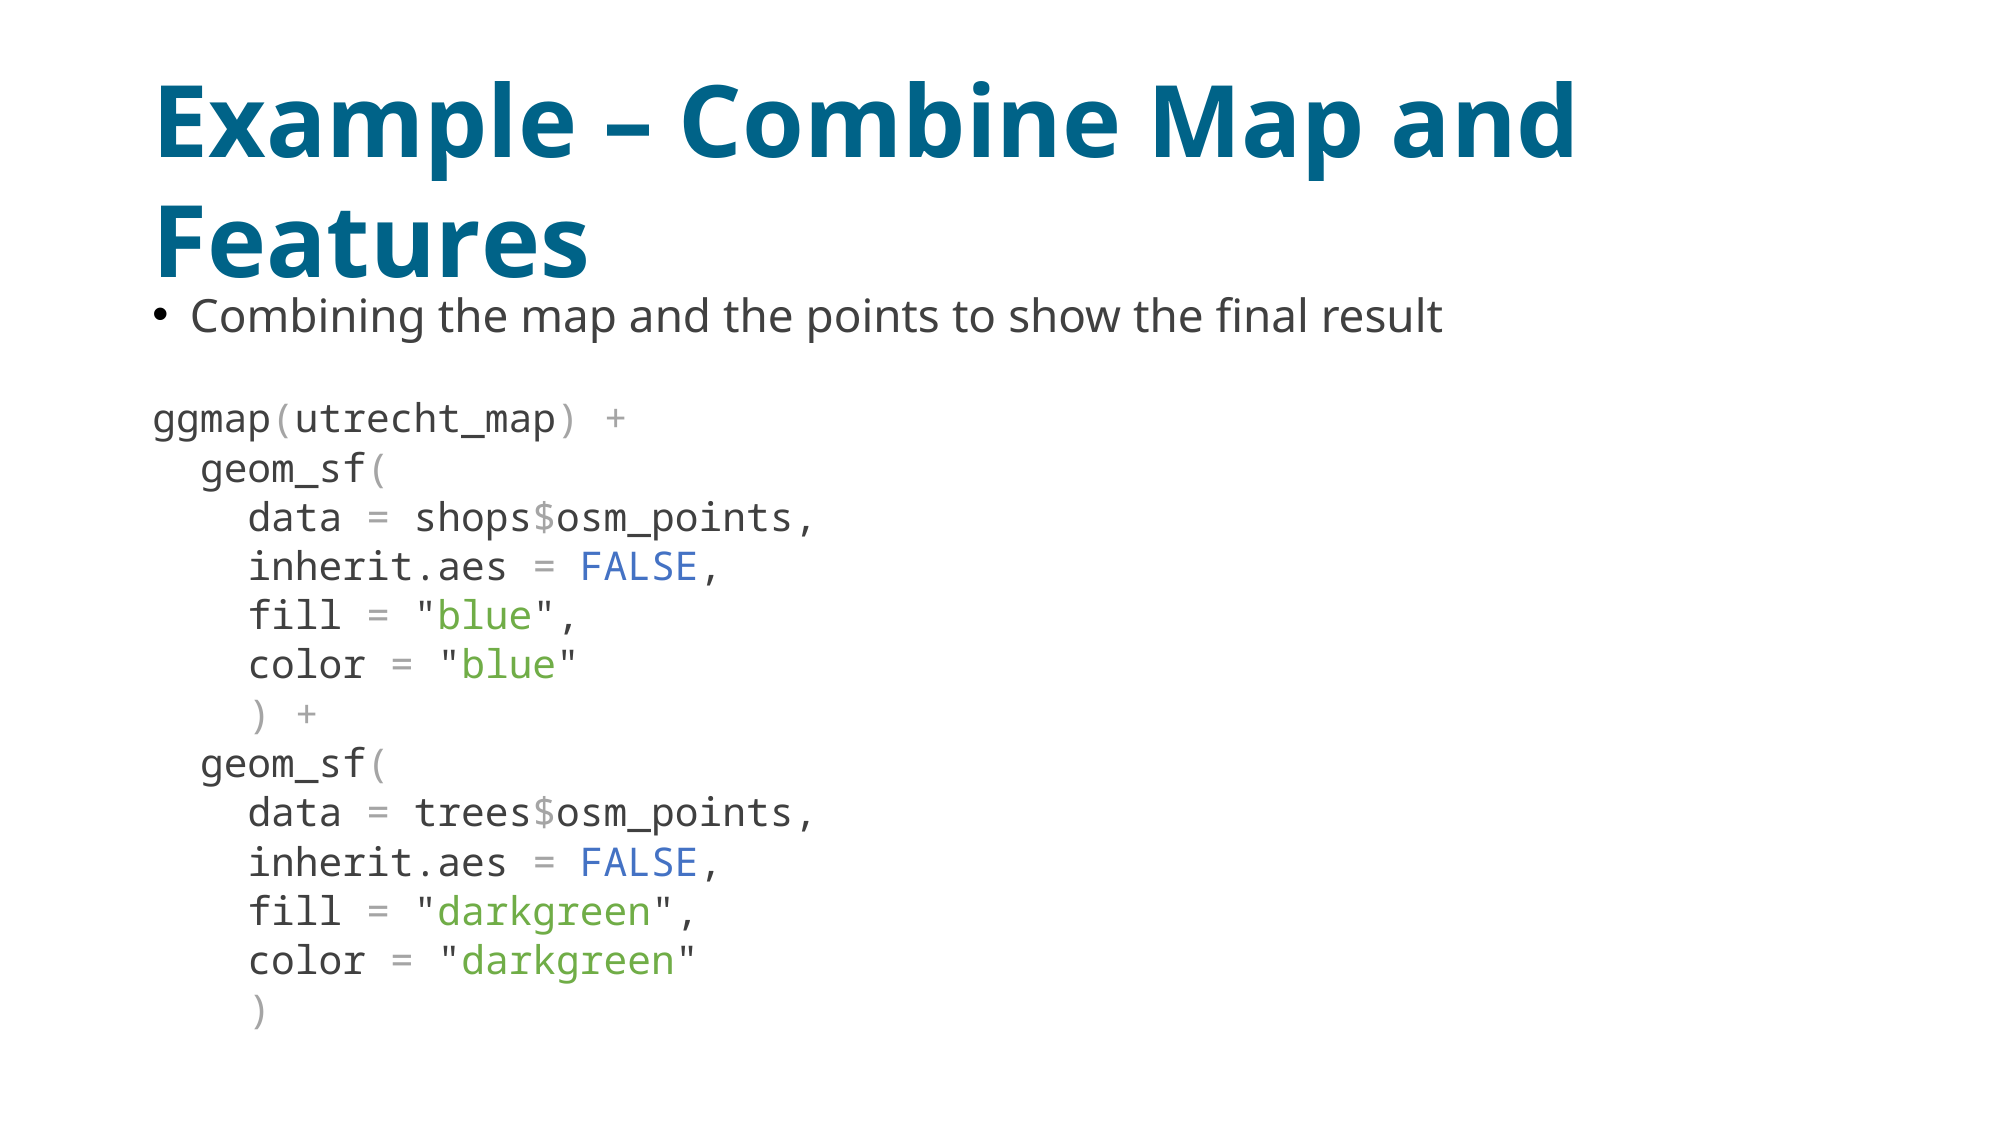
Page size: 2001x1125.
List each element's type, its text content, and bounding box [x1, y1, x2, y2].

text_box ggmap(utrecht_map) + geom_sf( data = shops$osm_points, inherit.aes = FALSE, fill = "blue", color = "blue" ) + geom_sf( data = trees$osm_points, inherit.aes = FALSE, fill = "darkgreen", color = "darkgreen" ) [137, 402, 1877, 1075]
list Combining the map and the points to show the final result [137, 289, 1863, 375]
title Example – Combine Map and Features [137, 50, 1892, 278]
